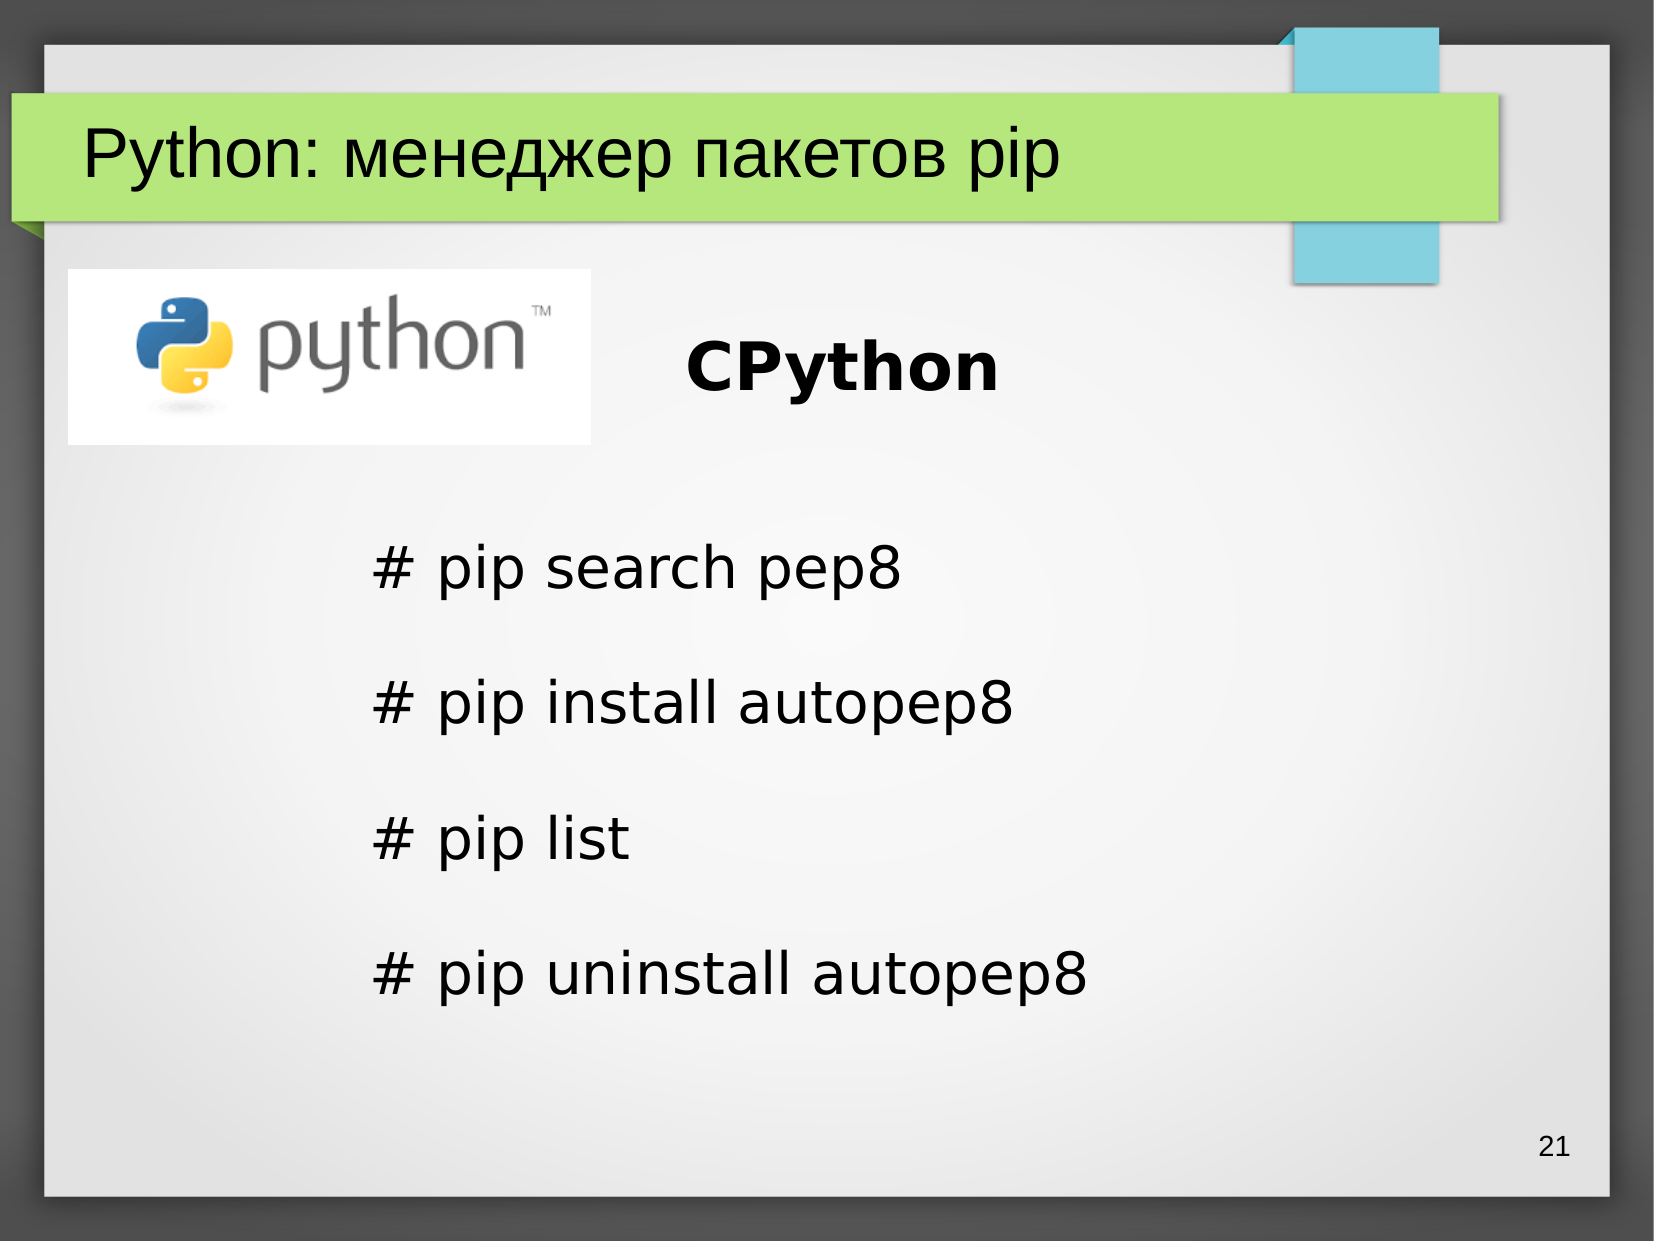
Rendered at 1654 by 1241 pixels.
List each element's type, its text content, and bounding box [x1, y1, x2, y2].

text_box CPython [670, 320, 1016, 414]
picture [0, 0, 1654, 1241]
title Python: менеджер пакетов pip [82, 49, 1571, 257]
text_box # pip search pep8 # pip install autopep8 # pip list # pip uninstall autopep8 [354, 526, 1193, 1016]
